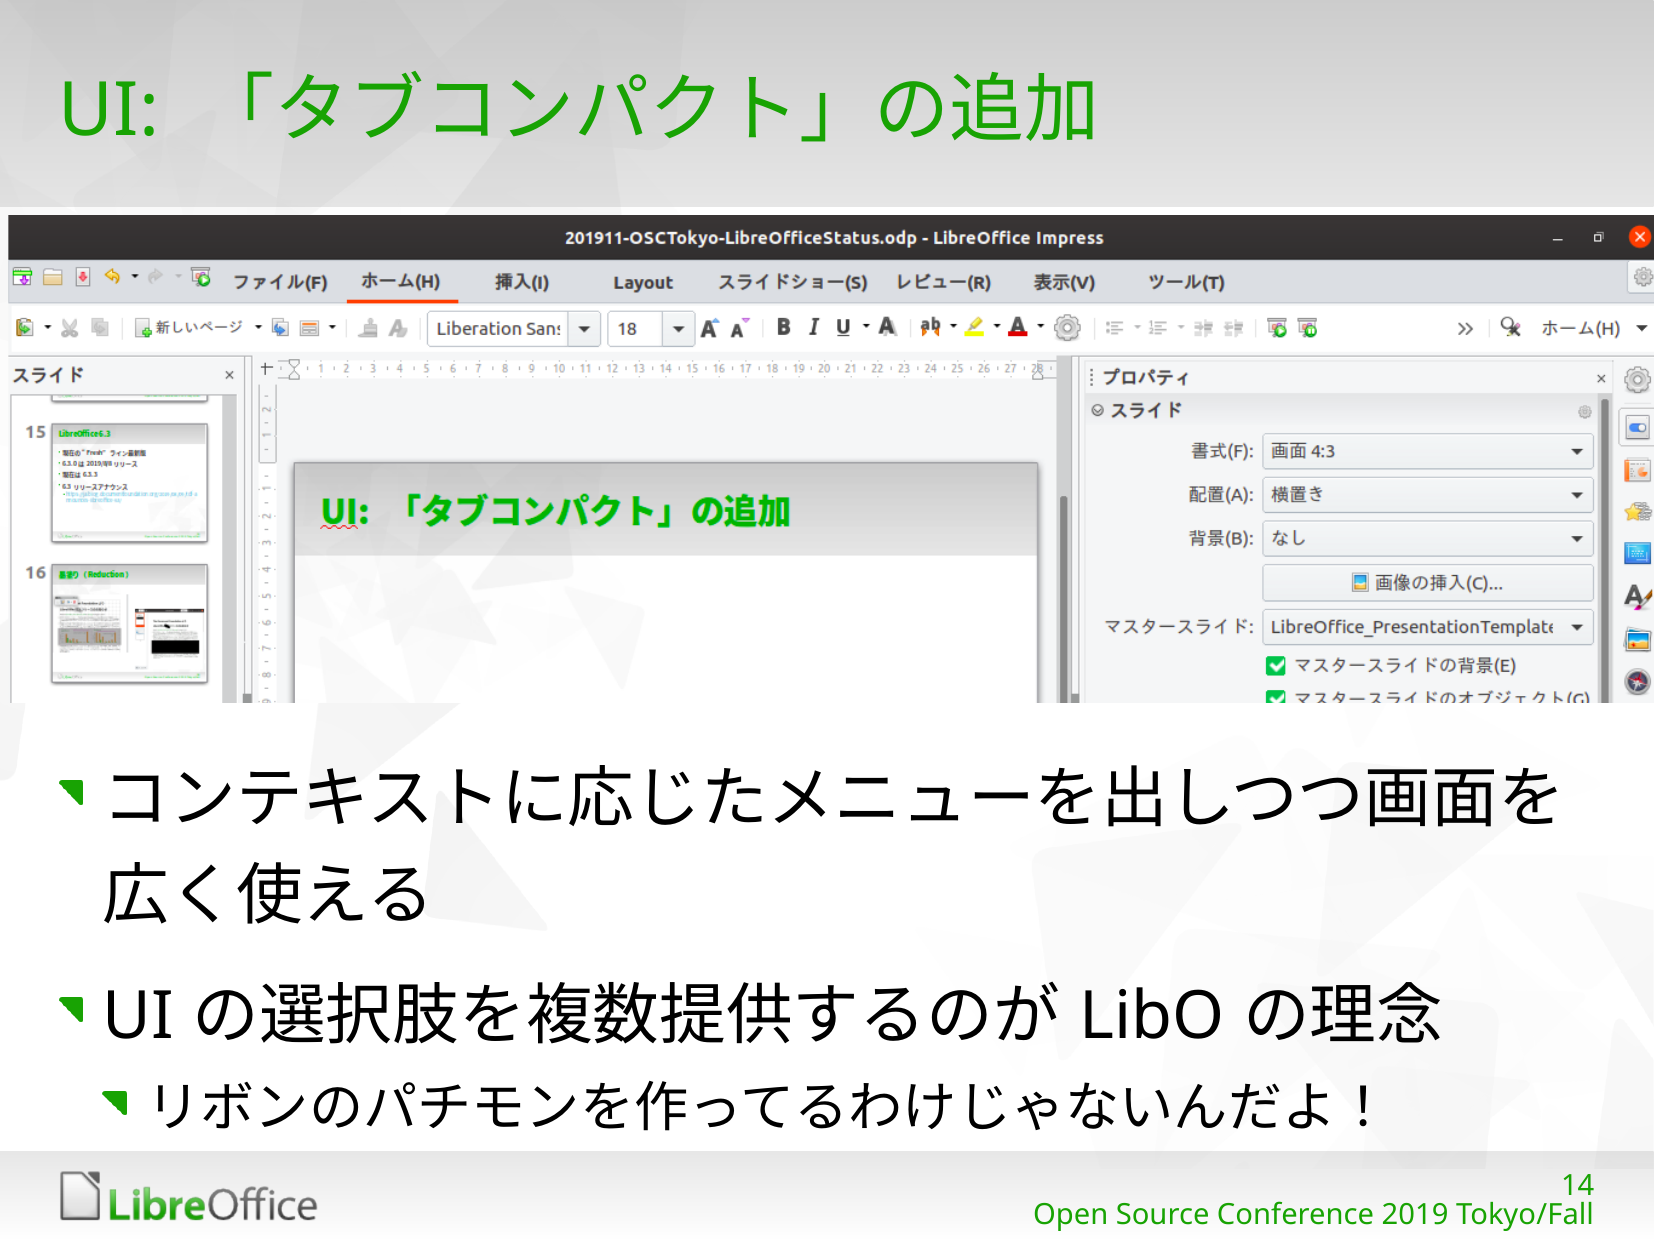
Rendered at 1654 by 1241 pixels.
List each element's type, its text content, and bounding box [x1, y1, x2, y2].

list コンテキストに応じたメニューを出しつつ画面を広く使える UIの選択肢を複数提供するのがLibOの理念 リボンのパチモンを作ってるわけじゃないんだよ！ [59, 744, 1595, 1143]
title UI: 「タブコンパクト」の追加 [59, 29, 1595, 178]
picture [41, 1152, 337, 1240]
picture [0, 0, 1654, 1169]
